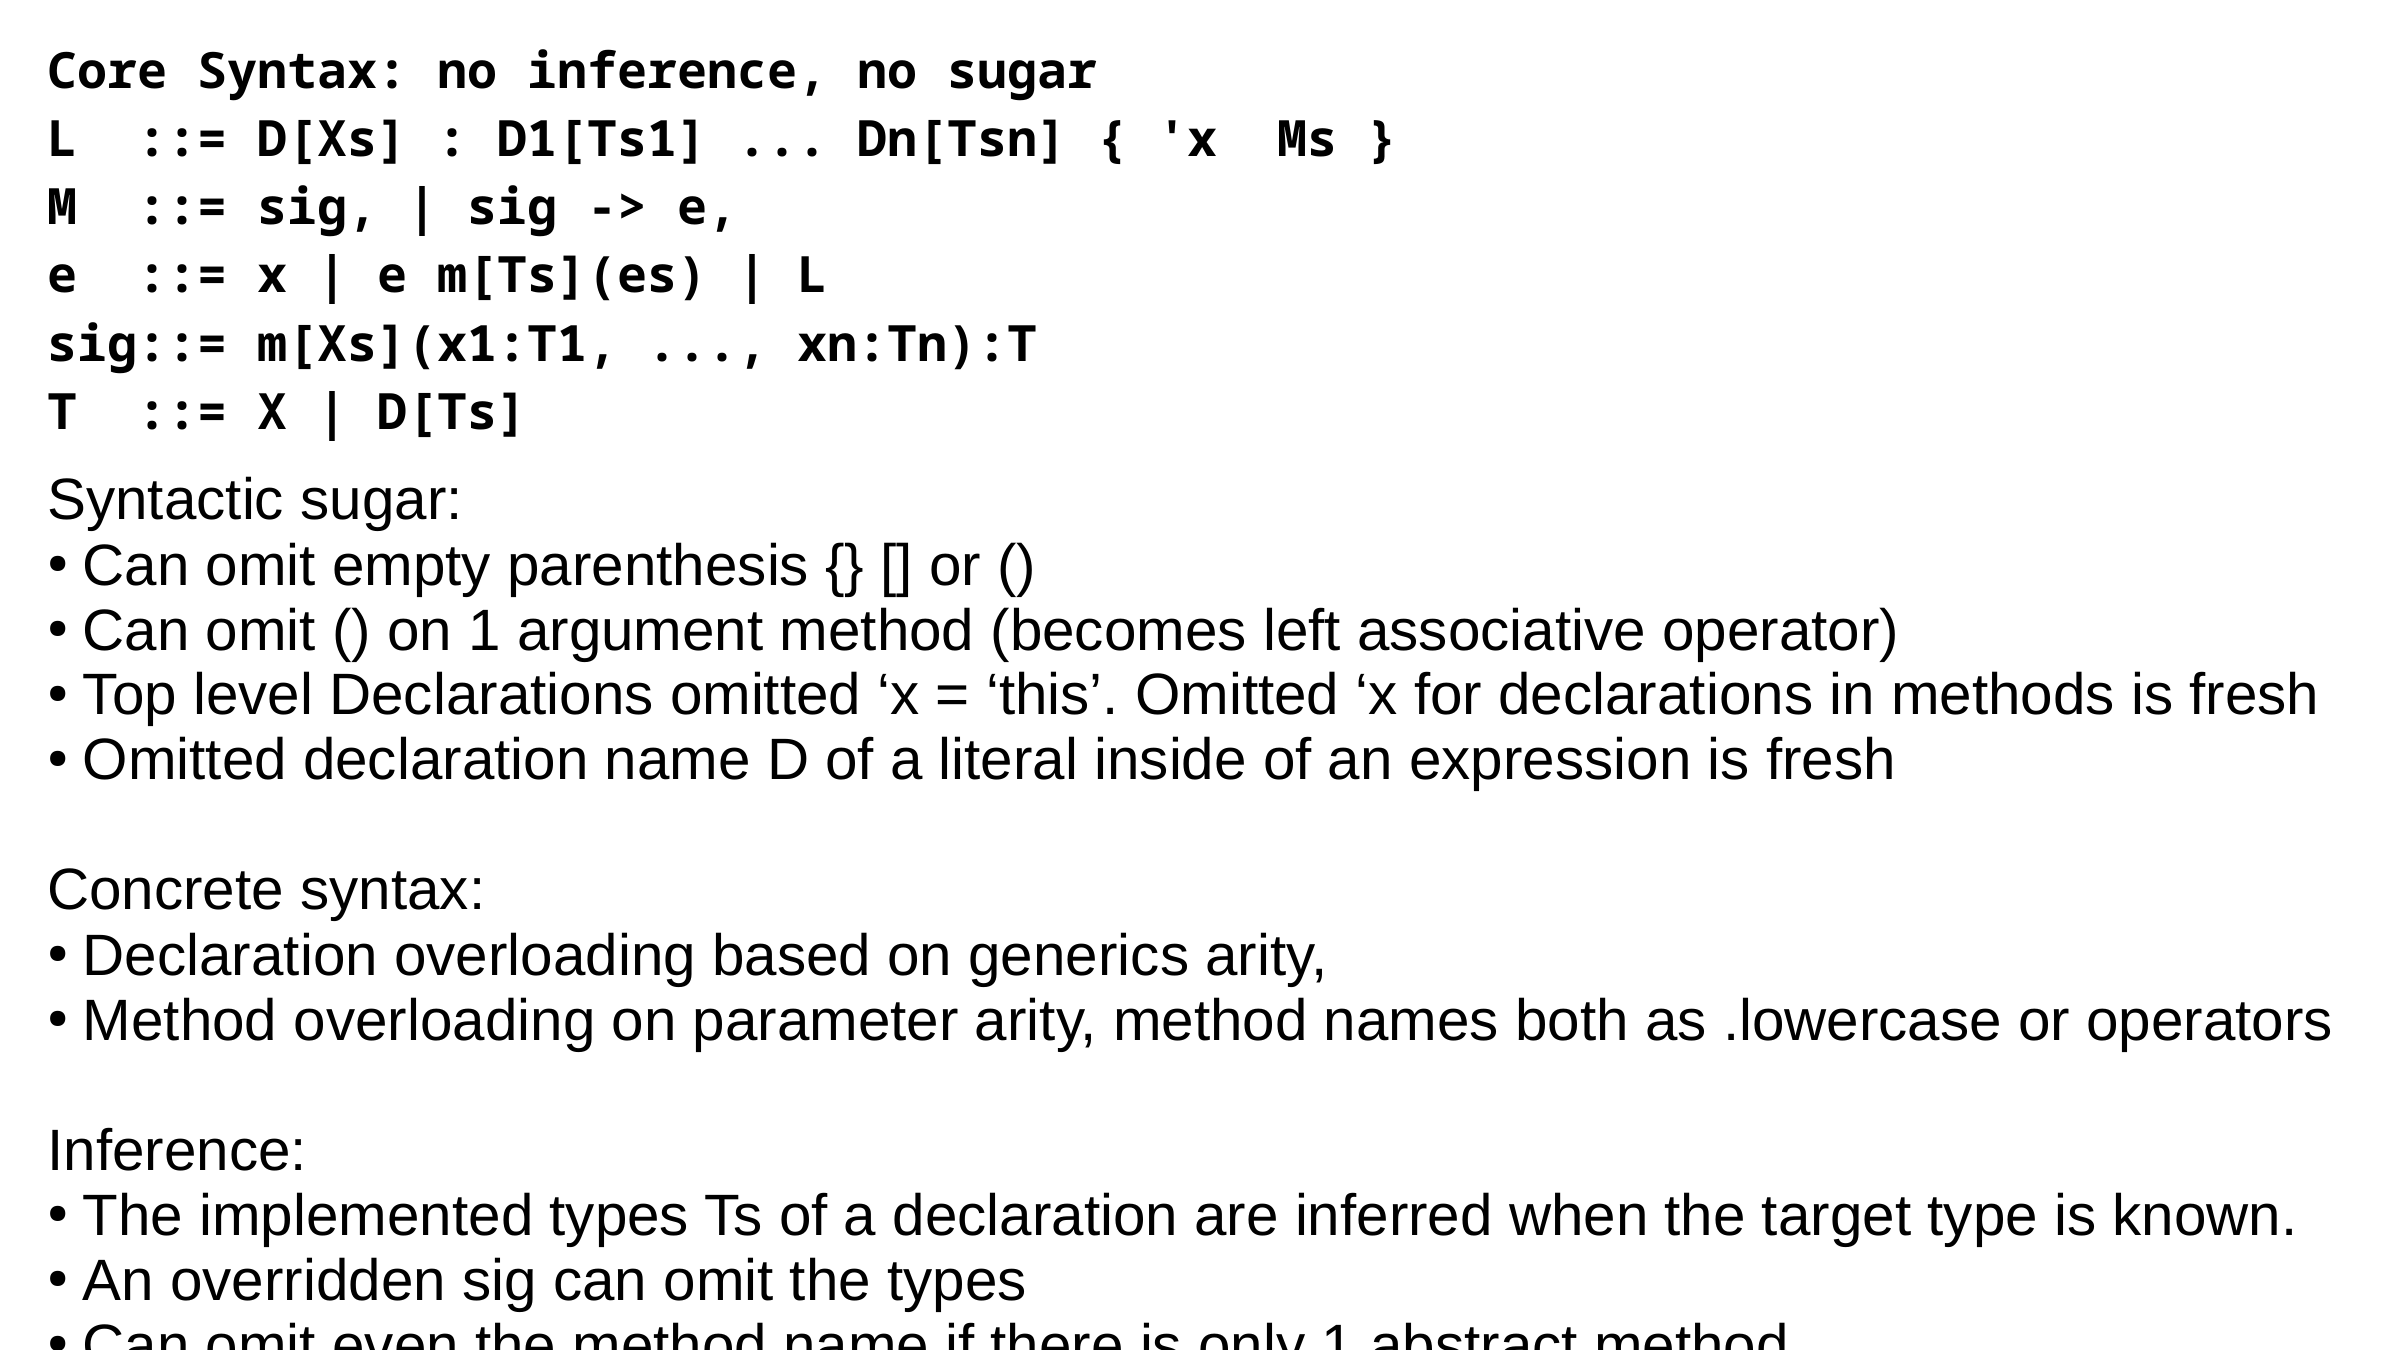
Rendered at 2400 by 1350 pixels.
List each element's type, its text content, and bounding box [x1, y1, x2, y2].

text_box Core Syntax: no inference, no sugar L ::= D[Xs] : D1[Ts1] ... Dn[Tsn] { 'x Ms } M ::= sig, | sig -> e, e ::= x | e m[Ts](es) | L sig::= m[Xs](x1:T1, ..., xn:Tn):T T ::= X | D[Ts] Syntactic sugar: Can omit empty parenthesis {} [] or () Can omit () on 1 argument method (becomes left associative operator) Top level Declarations omitted ‘x = ‘this’. Omitted ‘x for declarations in methods is fresh Omitted declaration name D of a literal inside of an expression is fresh Concrete syntax: Declaration overloading based on generics arity, Method overloading on parameter arity, method names both as .lowercase or operators Inference: The implemented types Ts of a declaration are inferred when the target type is known. An overridden sig can omit the types Can omit even the method name if there is only 1 abstract method [32, 27, 2358, 1350]
